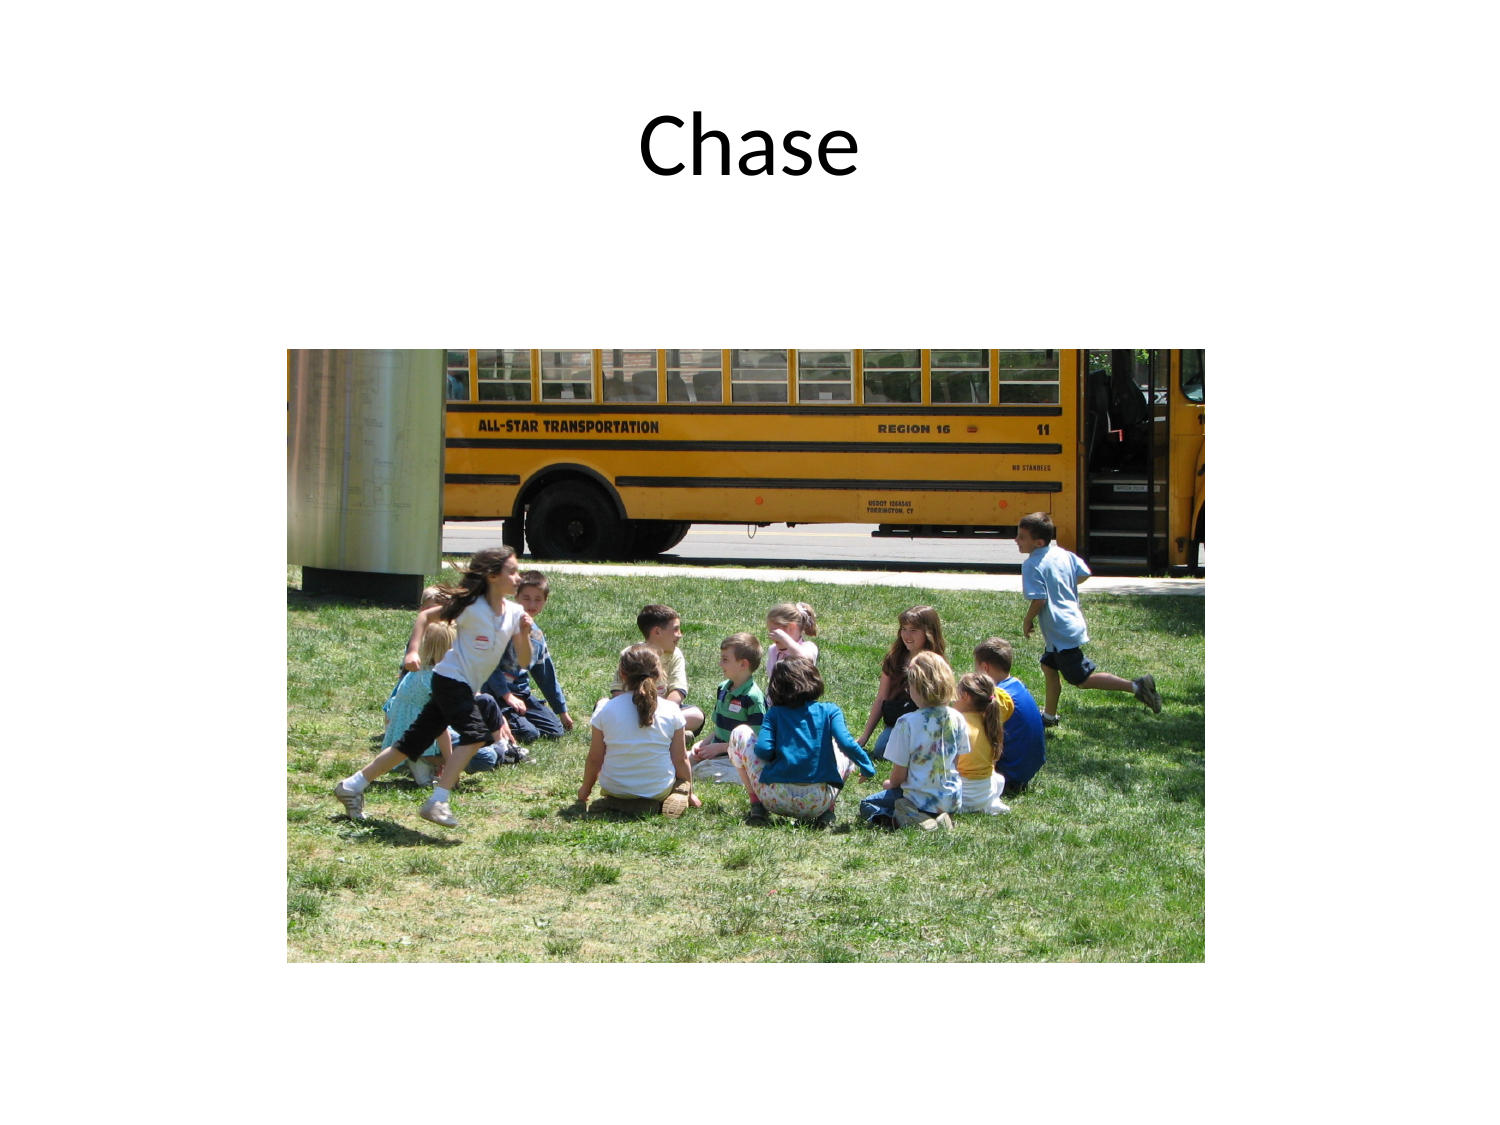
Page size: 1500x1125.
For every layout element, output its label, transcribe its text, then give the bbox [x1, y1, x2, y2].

title Chase [75, 45, 1425, 233]
picture [287, 349, 1205, 963]
